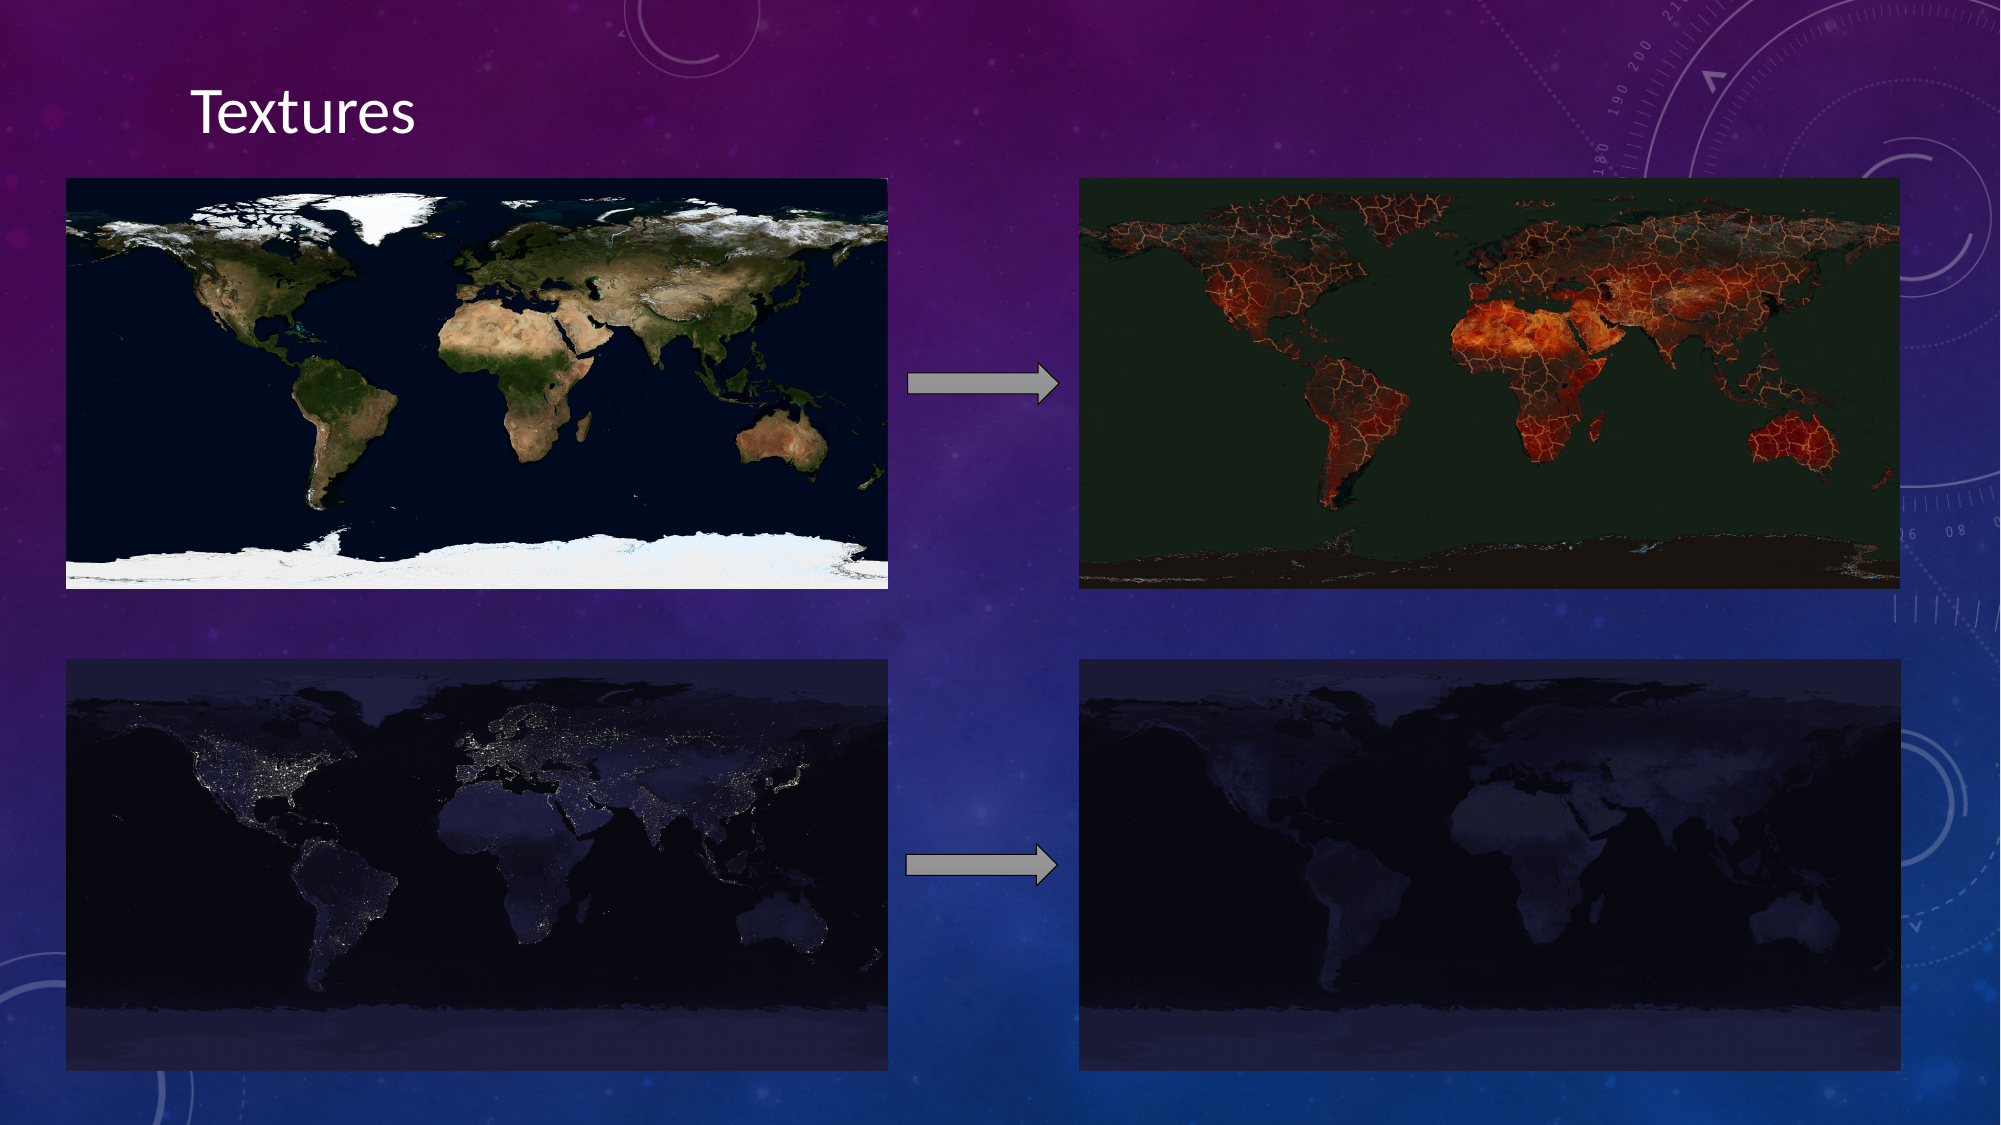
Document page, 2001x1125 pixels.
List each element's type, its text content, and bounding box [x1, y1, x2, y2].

text_box Textures [175, 59, 779, 156]
picture [66, 659, 888, 1071]
text_box [907, 362, 1060, 405]
picture [1079, 178, 1900, 589]
text_box [906, 843, 1058, 887]
picture [1079, 659, 1901, 1071]
picture [66, 178, 888, 589]
